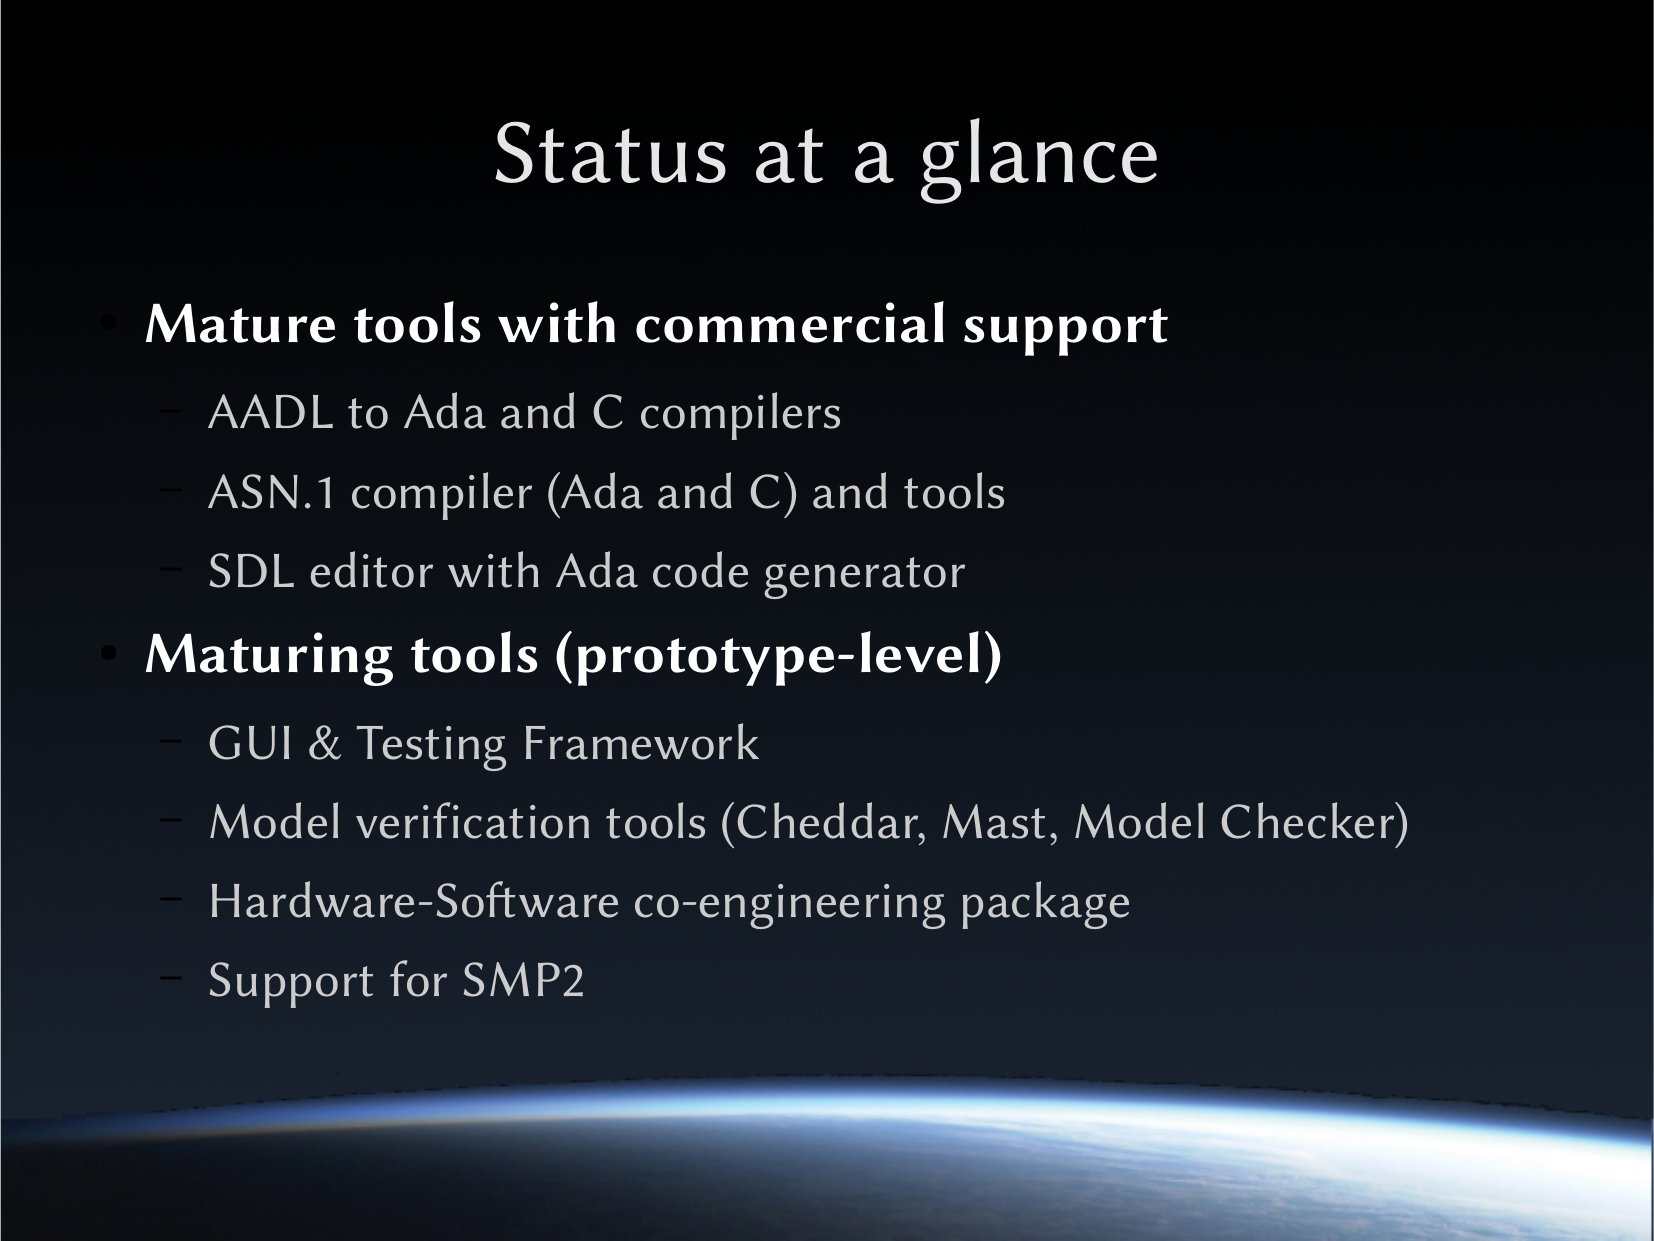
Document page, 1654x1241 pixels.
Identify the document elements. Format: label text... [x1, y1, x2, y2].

picture [0, 0, 1654, 1241]
list Mature tools with commercial support AADL to Ada and C compilers ASN.1 compiler (Ada and C) and tools SDL editor with Ada code generator Maturing tools (prototype-level) GUI & Testing Framework Model verification tools (Cheddar, Mast, Model Checker) Hardware-Software co-engineering package Support for SMP2 [82, 290, 1538, 1010]
title Status at a glance [82, 49, 1571, 257]
